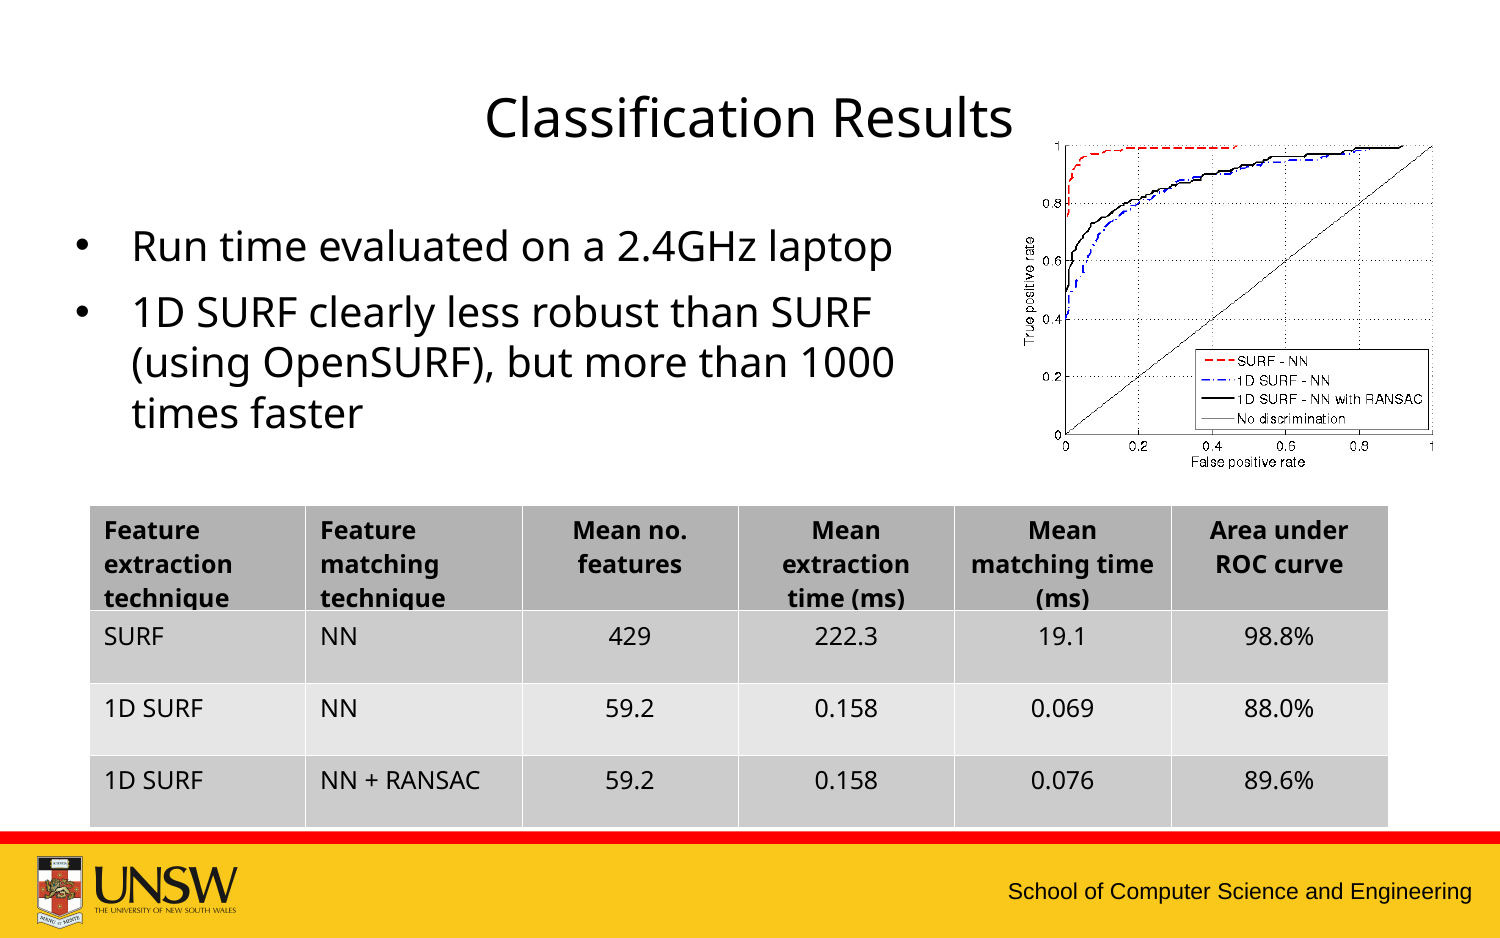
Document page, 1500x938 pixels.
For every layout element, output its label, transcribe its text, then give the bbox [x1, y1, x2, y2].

table_header Feature matching technique [306, 506, 522, 610]
table_cell 0.069 [955, 684, 1171, 755]
table_cell NN [306, 611, 522, 683]
table_cell 0.076 [955, 756, 1171, 827]
title Classification Results [75, 37, 1425, 194]
table_cell SURF [90, 611, 305, 683]
table_cell 59.2 [523, 684, 738, 755]
table_cell 0.158 [739, 756, 954, 827]
table_header Mean extraction time (ms) [739, 506, 954, 610]
table_cell 222.3 [739, 611, 954, 683]
table_cell 98.8% [1172, 611, 1388, 683]
table_cell 88.0% [1172, 684, 1388, 755]
table_cell 89.6% [1172, 756, 1388, 827]
table_cell NN + RANSAC [306, 756, 522, 827]
table_header Mean no. features [523, 506, 738, 610]
picture [1003, 118, 1477, 473]
table_cell NN [306, 684, 522, 755]
table_cell 0.158 [739, 684, 954, 755]
table_header Area under ROC curve [1172, 506, 1388, 610]
list Run time evaluated on a 2.4GHz laptop 1D SURF clearly less robust than SURF (using OpenSURF), but more than 1000 times faster [75, 219, 975, 473]
table_header Feature extraction technique [90, 506, 305, 610]
picture [37, 856, 238, 929]
table_header Mean matching time (ms) [955, 506, 1171, 610]
table_cell 19.1 [955, 611, 1171, 683]
table_cell 429 [523, 611, 738, 683]
table_cell 59.2 [523, 756, 738, 827]
table_cell 1D SURF [90, 756, 305, 827]
table_cell 1D SURF [90, 684, 305, 755]
